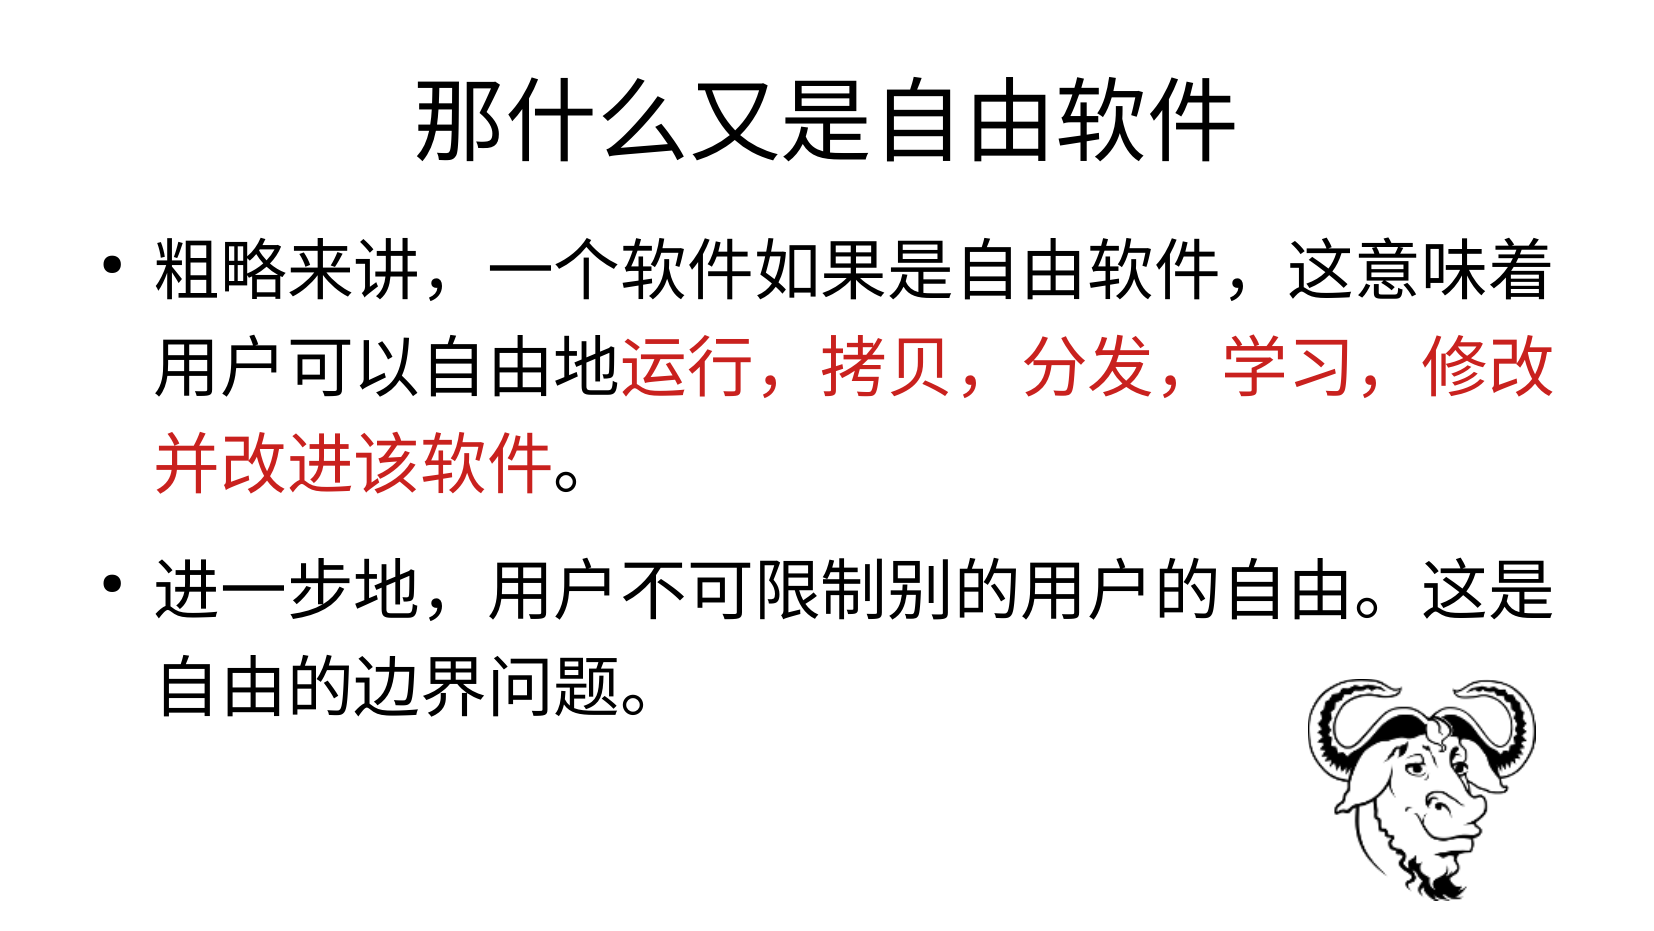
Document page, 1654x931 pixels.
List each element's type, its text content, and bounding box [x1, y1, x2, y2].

title 那什么又是自由软件 [82, 37, 1571, 193]
list 粗略来讲，一个软件如果是自由软件，这意味着用户可以自由地运行，拷贝，分发，学习，修改并改进该软件。 进一步地，用户不可限制别的用户的自由。这是自由的边界问题。 [82, 217, 1571, 758]
picture [1308, 679, 1536, 901]
